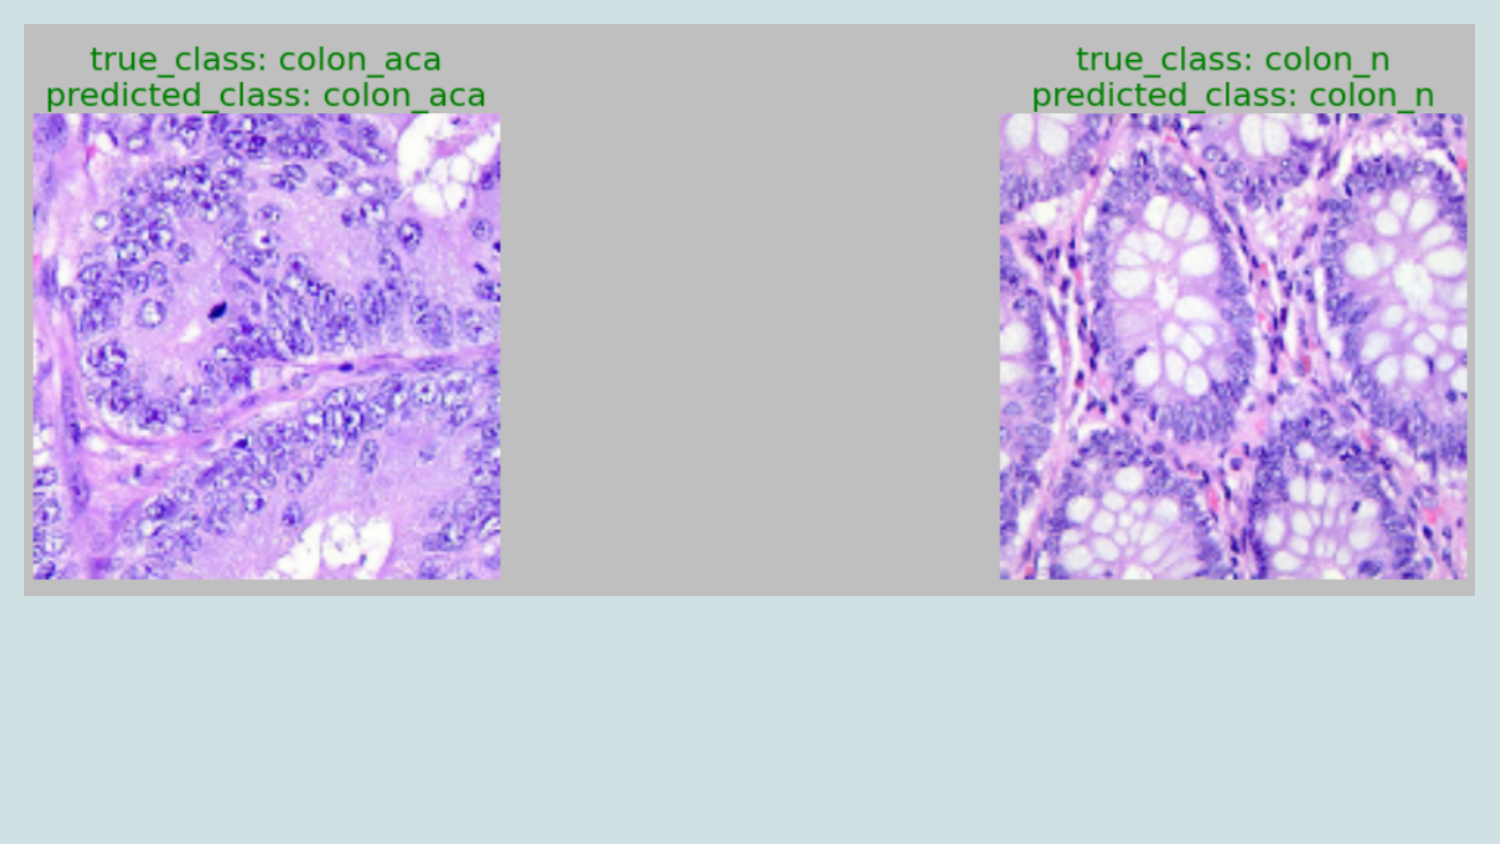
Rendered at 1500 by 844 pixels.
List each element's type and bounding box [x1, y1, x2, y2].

picture [24, 24, 1475, 596]
